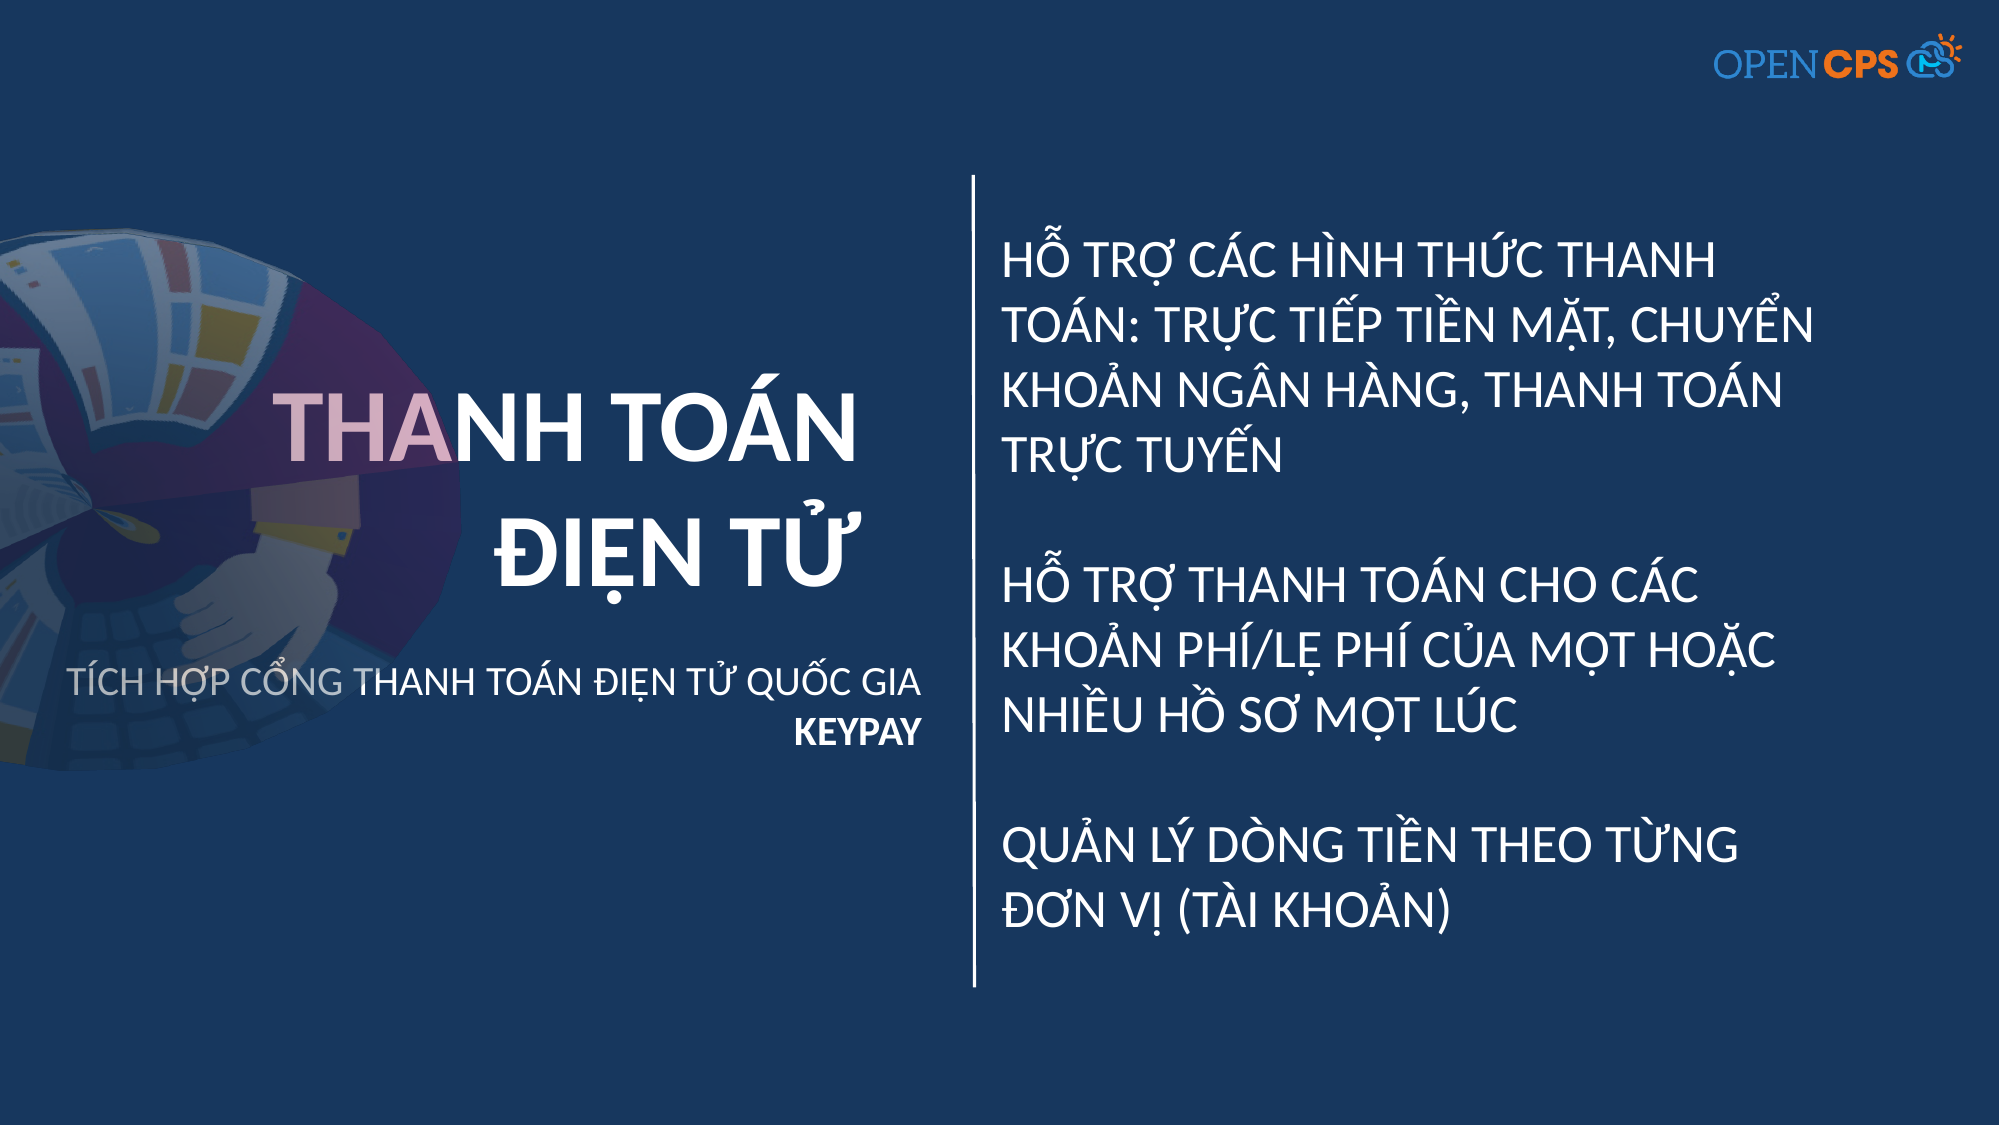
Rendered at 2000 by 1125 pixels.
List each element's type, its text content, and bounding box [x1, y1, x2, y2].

text_box TÍCH HỢP CỔNG THANH TOÁN ĐIỆN TỬ QUỐC GIA KEYPAY [190, 646, 938, 762]
text_box HỖ TRỢ CÁC HÌNH THỨC THANH TOÁN: TRỰC TIẾP TIỀN MẶT, CHUYỂN KHOẢN NGÂN HÀNG, THANH TOÁN TRỰC TUYẾN HỖ TRỢ THANH TOÁN CHO CÁC KHOẢN PHÍ/LỆ PHÍ CỦA MỘT HOẶC NHIỀU HỒ SƠ MỘT LÚC QUẢN LÝ DÒNG TIỀN THEO TỪNG ĐƠN VỊ (TÀI KHOẢN) [986, 215, 1874, 946]
picture [1709, 29, 1966, 85]
text_box THANH TOÁN ĐIỆN TỬ [395, 349, 899, 615]
